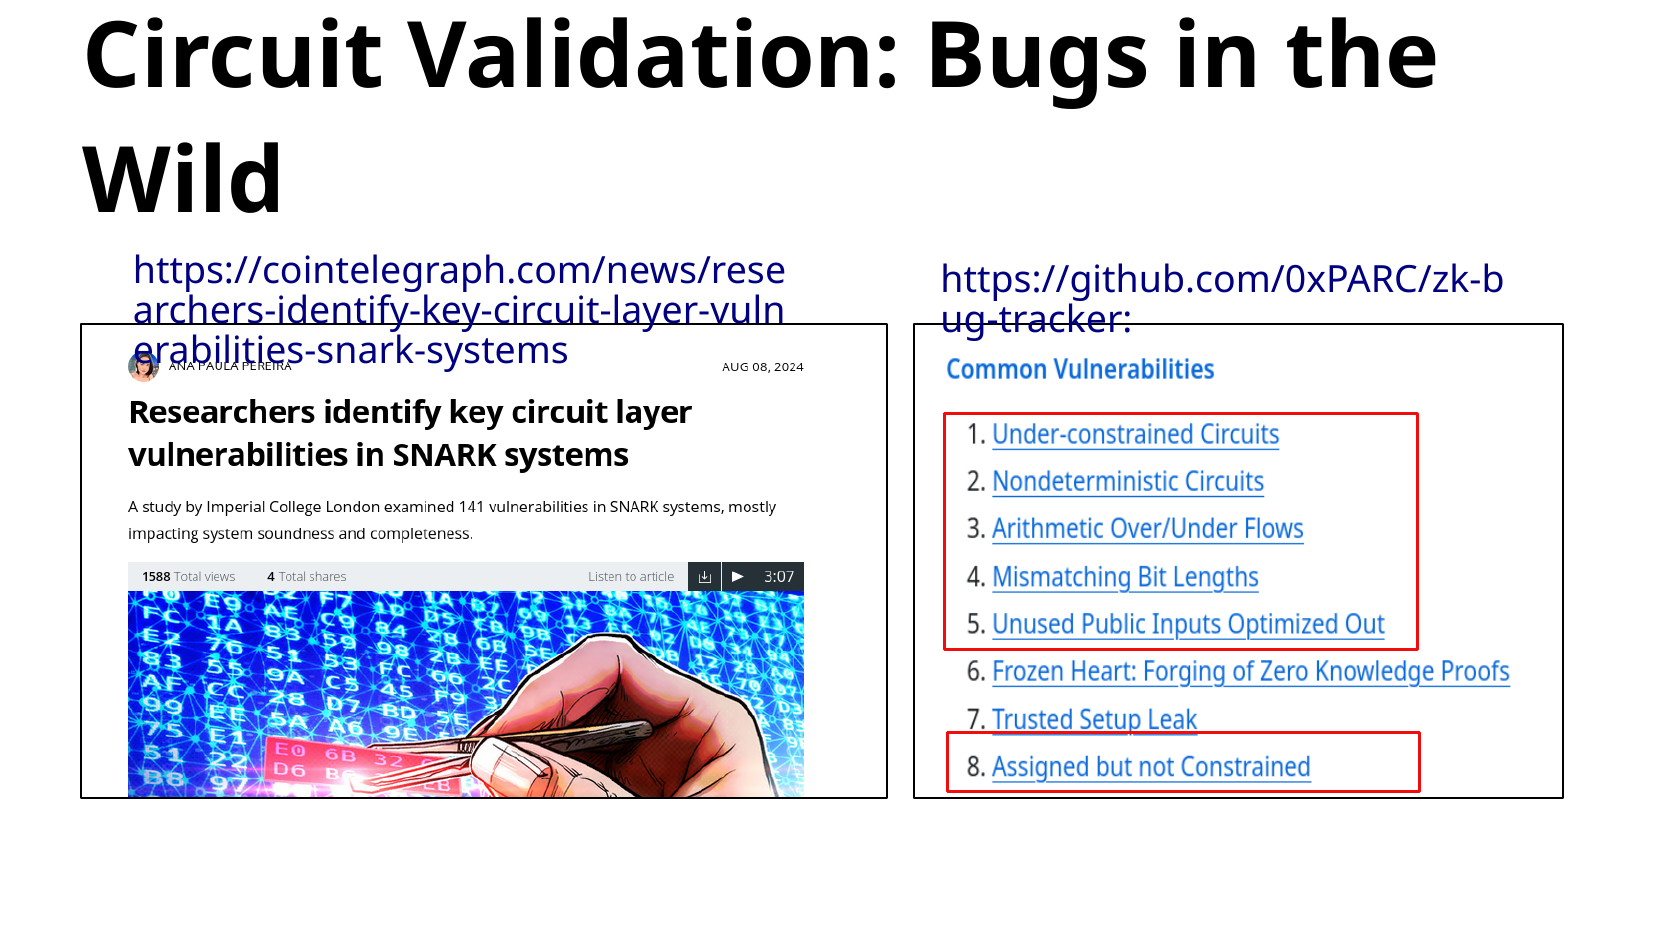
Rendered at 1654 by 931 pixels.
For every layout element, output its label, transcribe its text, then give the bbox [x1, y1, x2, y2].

title Circuit Validation: Bugs in the Wild [82, 37, 1571, 193]
text_box https://cointelegraph.com/news/researchers-identify-key-circuit-layer-vulnerabilities-snark-systems [118, 236, 805, 325]
text_box https://github.com/0xPARC/zk-bug-tracker: [925, 245, 1536, 331]
picture [915, 324, 1562, 798]
picture [81, 324, 886, 798]
